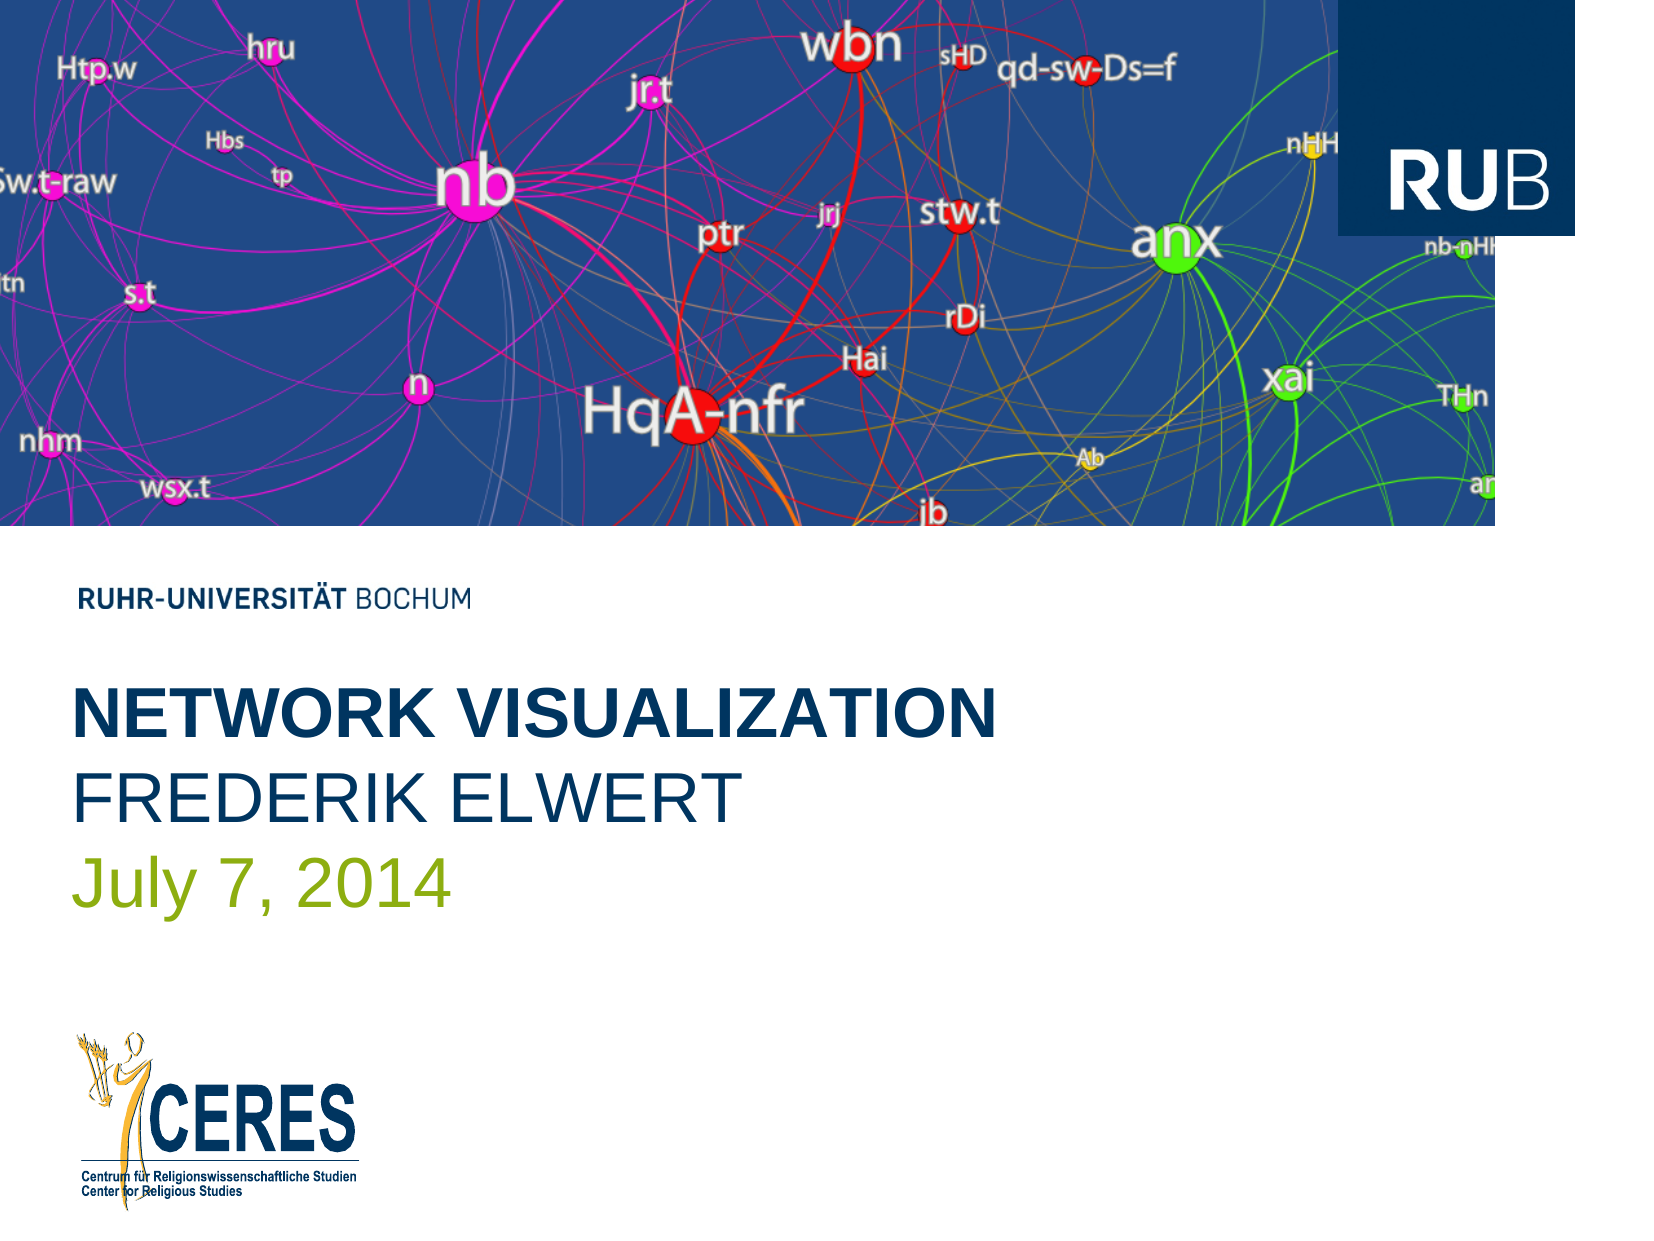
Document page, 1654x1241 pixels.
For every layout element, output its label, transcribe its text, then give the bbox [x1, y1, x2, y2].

text_box NETWORK VISUALIZATION FREDERIK ELWERT July 7, 2014 [71, 667, 1407, 923]
picture [79, 582, 470, 609]
picture [76, 1032, 363, 1212]
picture [0, 0, 1575, 526]
